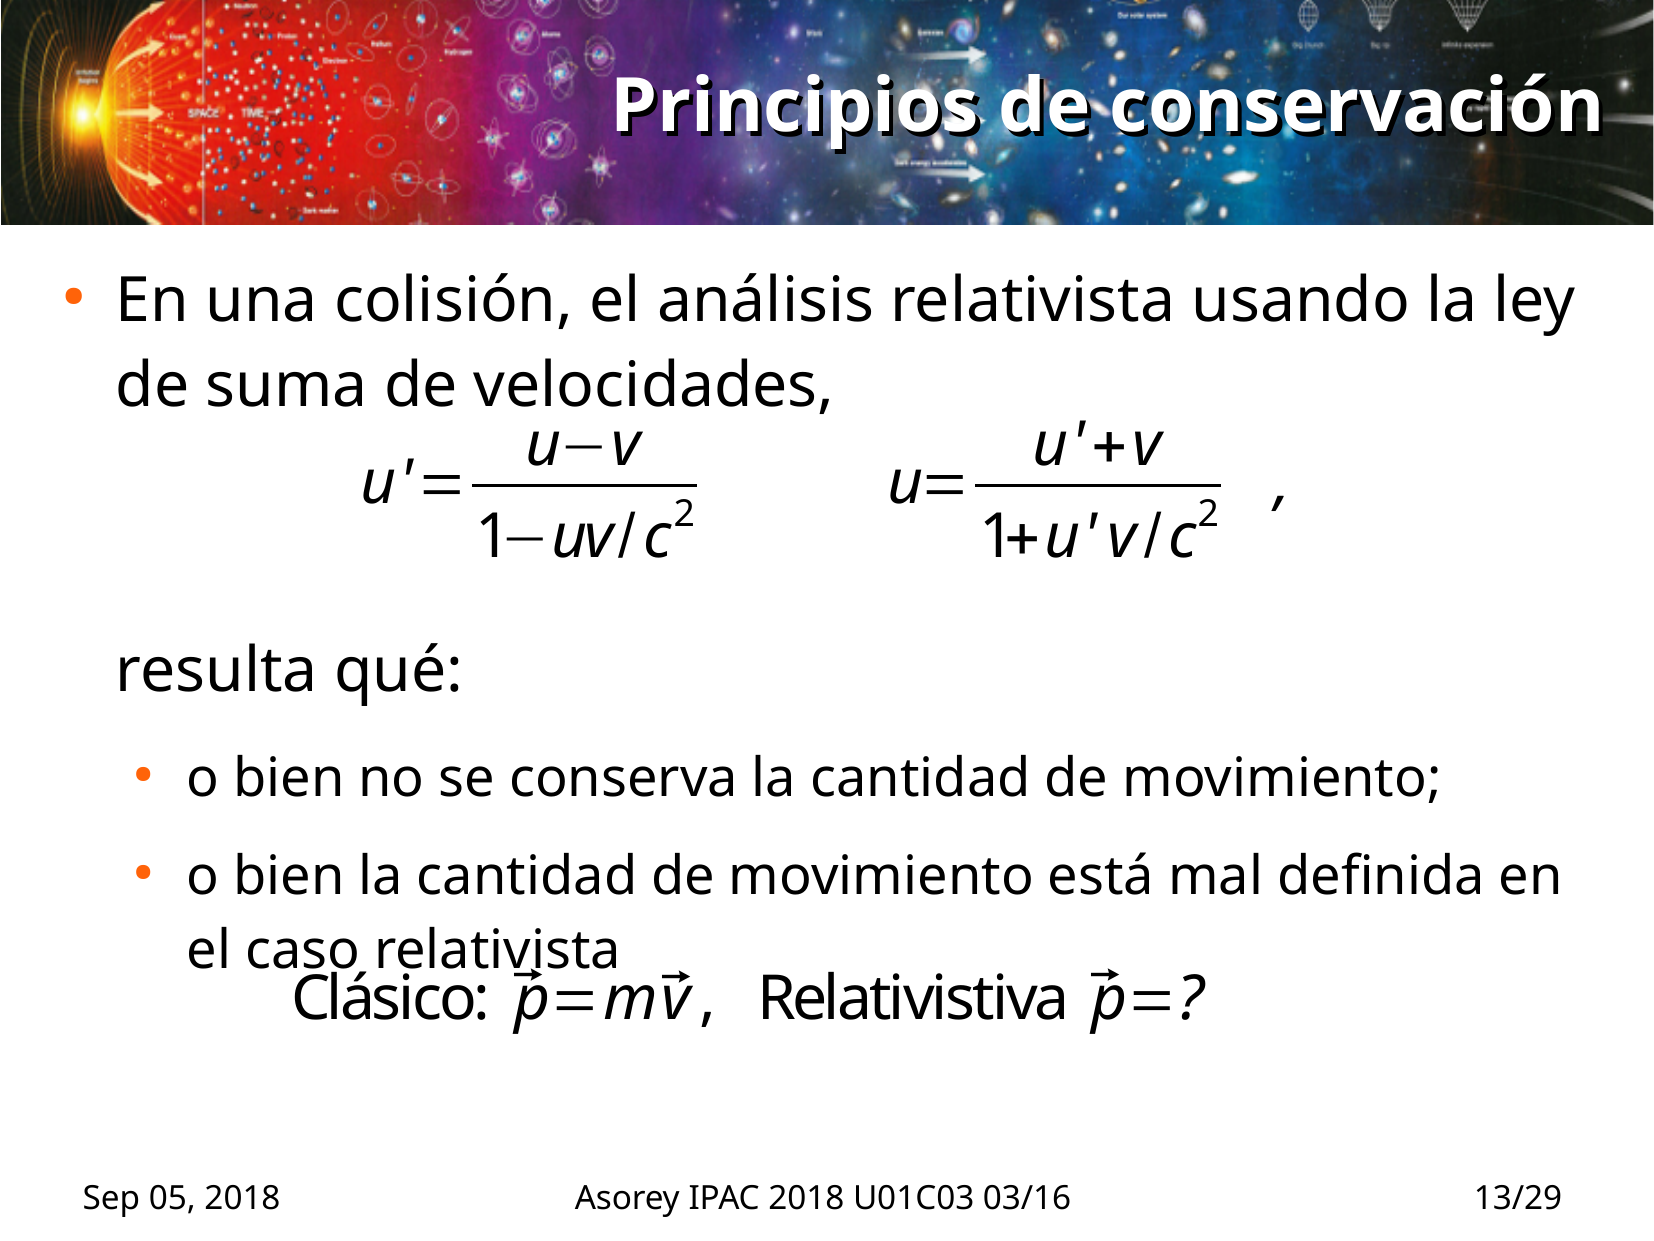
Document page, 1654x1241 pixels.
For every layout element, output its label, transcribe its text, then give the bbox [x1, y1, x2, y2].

chart [285, 959, 1213, 1036]
list En una colisión, el análisis relativista usando la ley de suma de velocidades, resulta qué: o bien no se conserva la cantidad de movimiento; o bien la cantidad de movimiento está mal definida en el caso relativista [45, 255, 1606, 1156]
picture [1, 0, 1654, 225]
chart [353, 405, 1294, 574]
title Principios de conservación [45, 15, 1606, 191]
